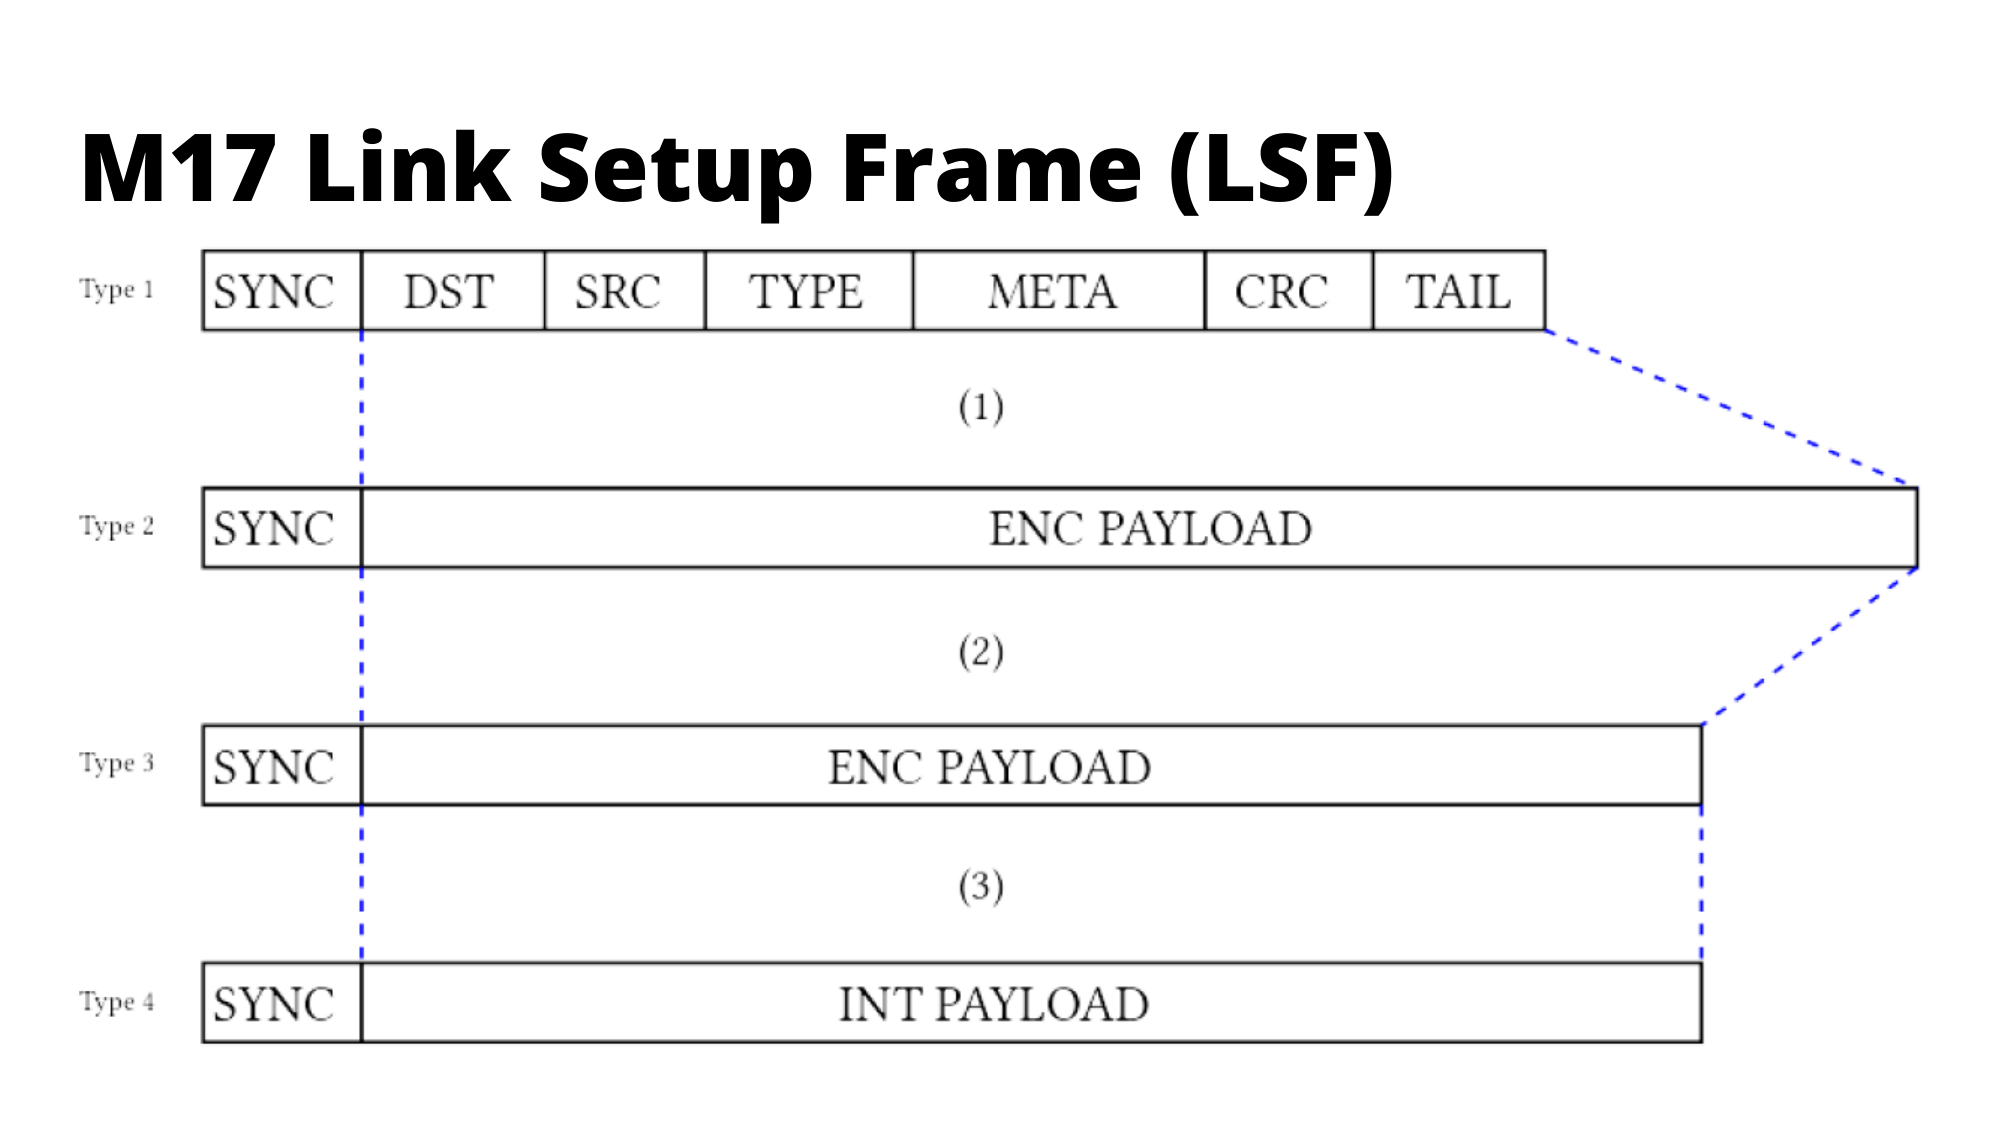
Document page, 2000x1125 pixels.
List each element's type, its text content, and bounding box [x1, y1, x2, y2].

text_box M17 Link Setup Frame (LSF) [78, 101, 1254, 195]
picture [0, 0, 1998, 1125]
